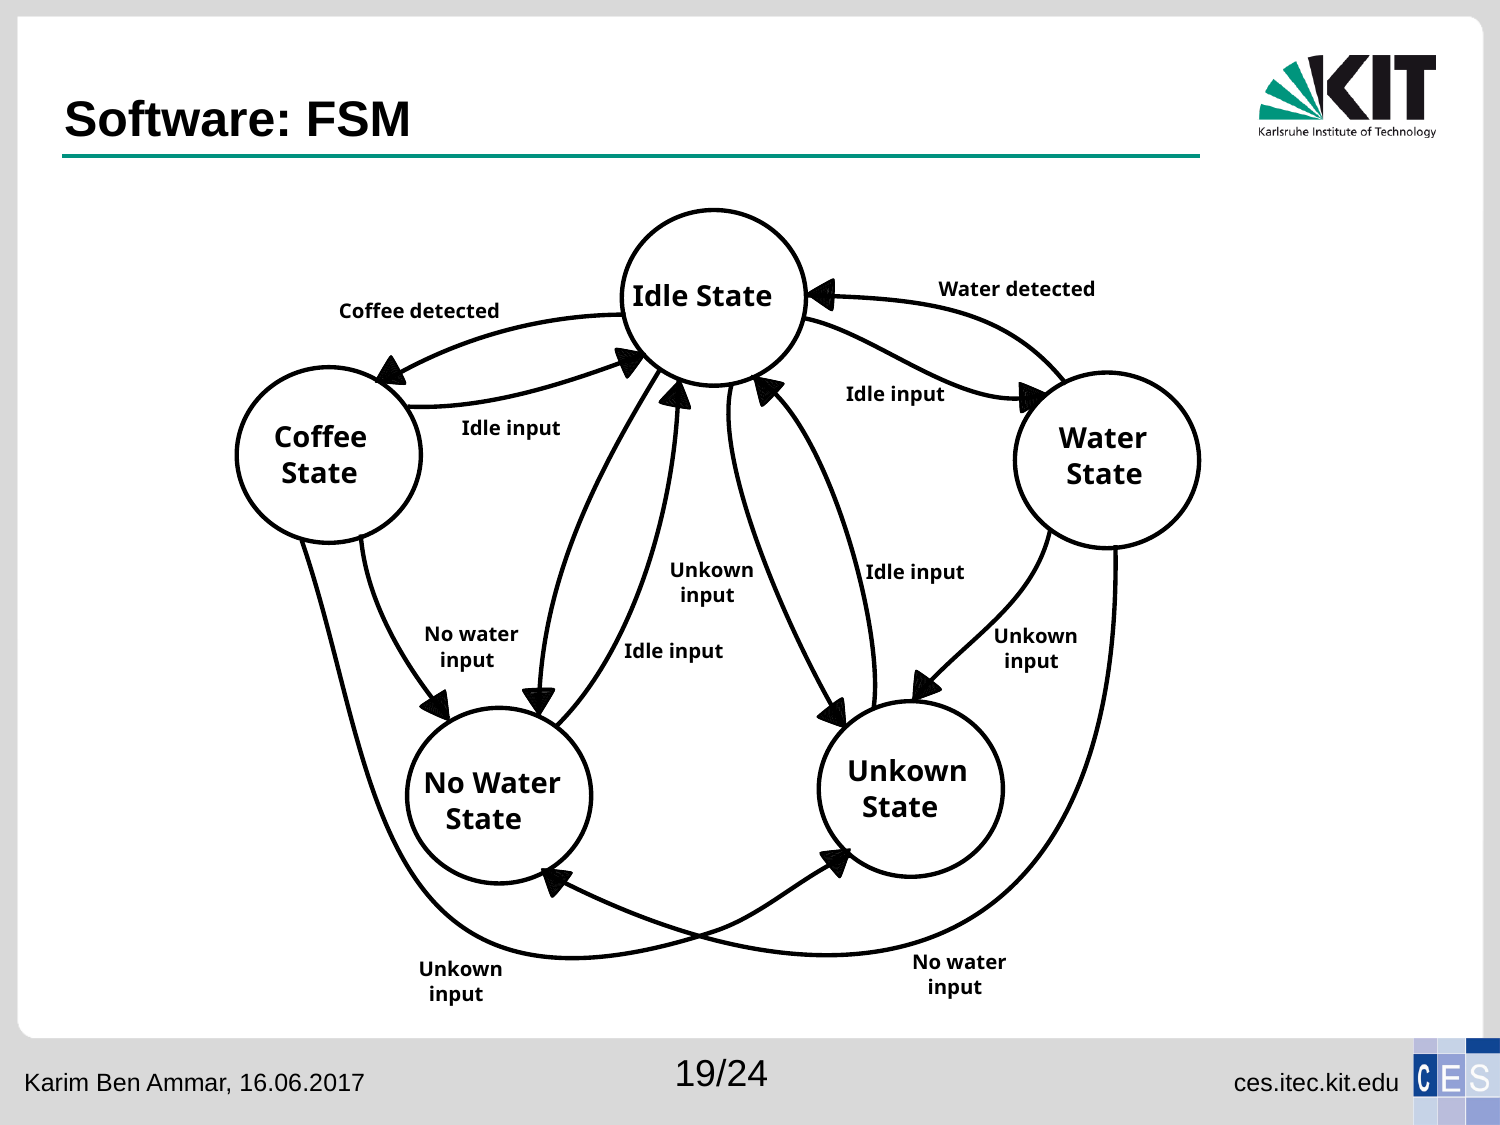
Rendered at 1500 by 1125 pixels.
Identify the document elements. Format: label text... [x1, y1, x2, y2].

text_box 19/24 [659, 1045, 783, 1117]
title Software: FSM [64, 54, 1198, 147]
picture [0, 0, 1500, 1125]
